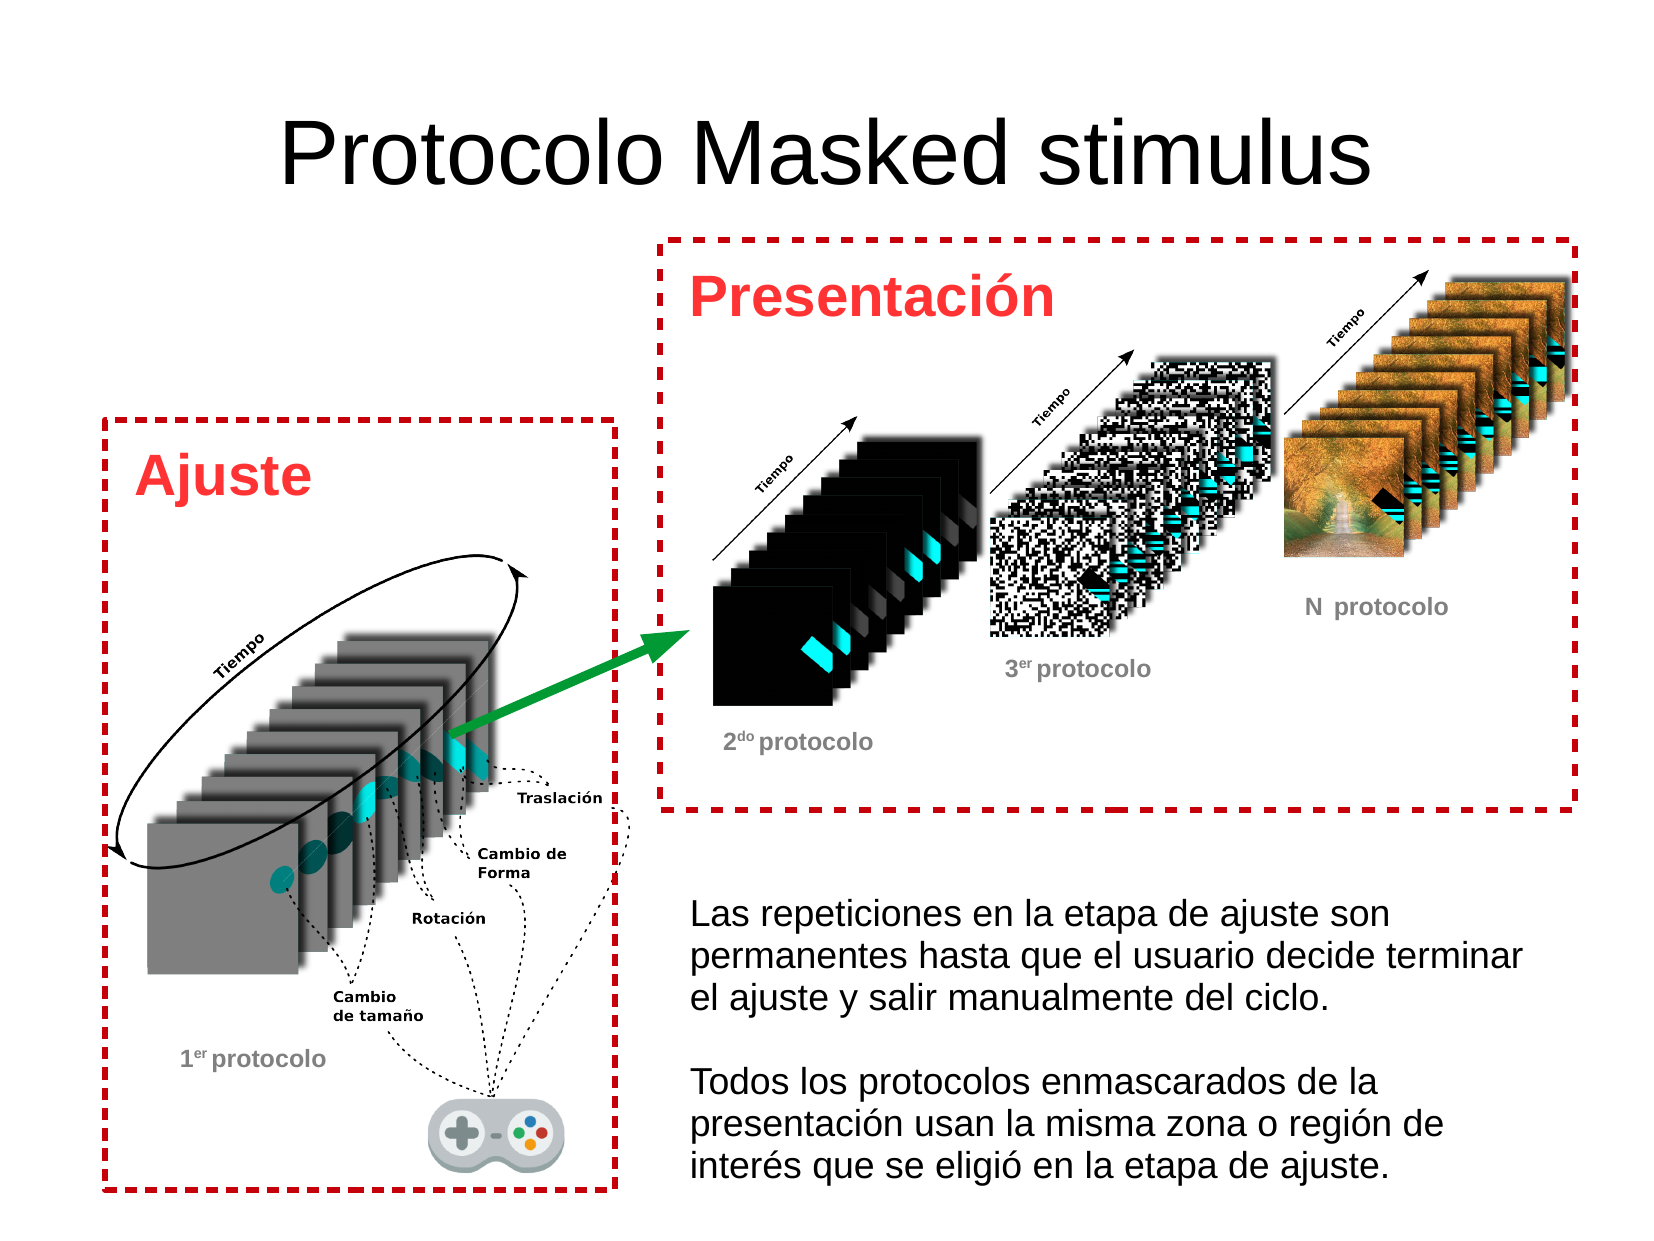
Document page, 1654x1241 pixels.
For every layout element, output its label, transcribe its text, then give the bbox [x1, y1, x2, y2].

title Protocolo Masked stimulus [82, 49, 1571, 257]
text_box Presentación [675, 256, 1071, 337]
text_box N protocolo [1290, 585, 1464, 629]
picture [712, 269, 1576, 706]
text_box 2do protocolo [708, 720, 889, 764]
text_box Ajuste [120, 435, 328, 516]
text_box Las repeticiones en la etapa de ajuste son permanentes hasta que el usuario decide terminar el ajuste y salir manualmente del ciclo. Todos los protocolos enmascarados de la presentación usan la misma zona o región de interés que se eligió en la etapa de ajuste. [675, 885, 1546, 1194]
text_box 3er protocolo [990, 646, 1167, 691]
text_box 1er protocolo [165, 1036, 342, 1081]
picture [105, 554, 630, 1207]
